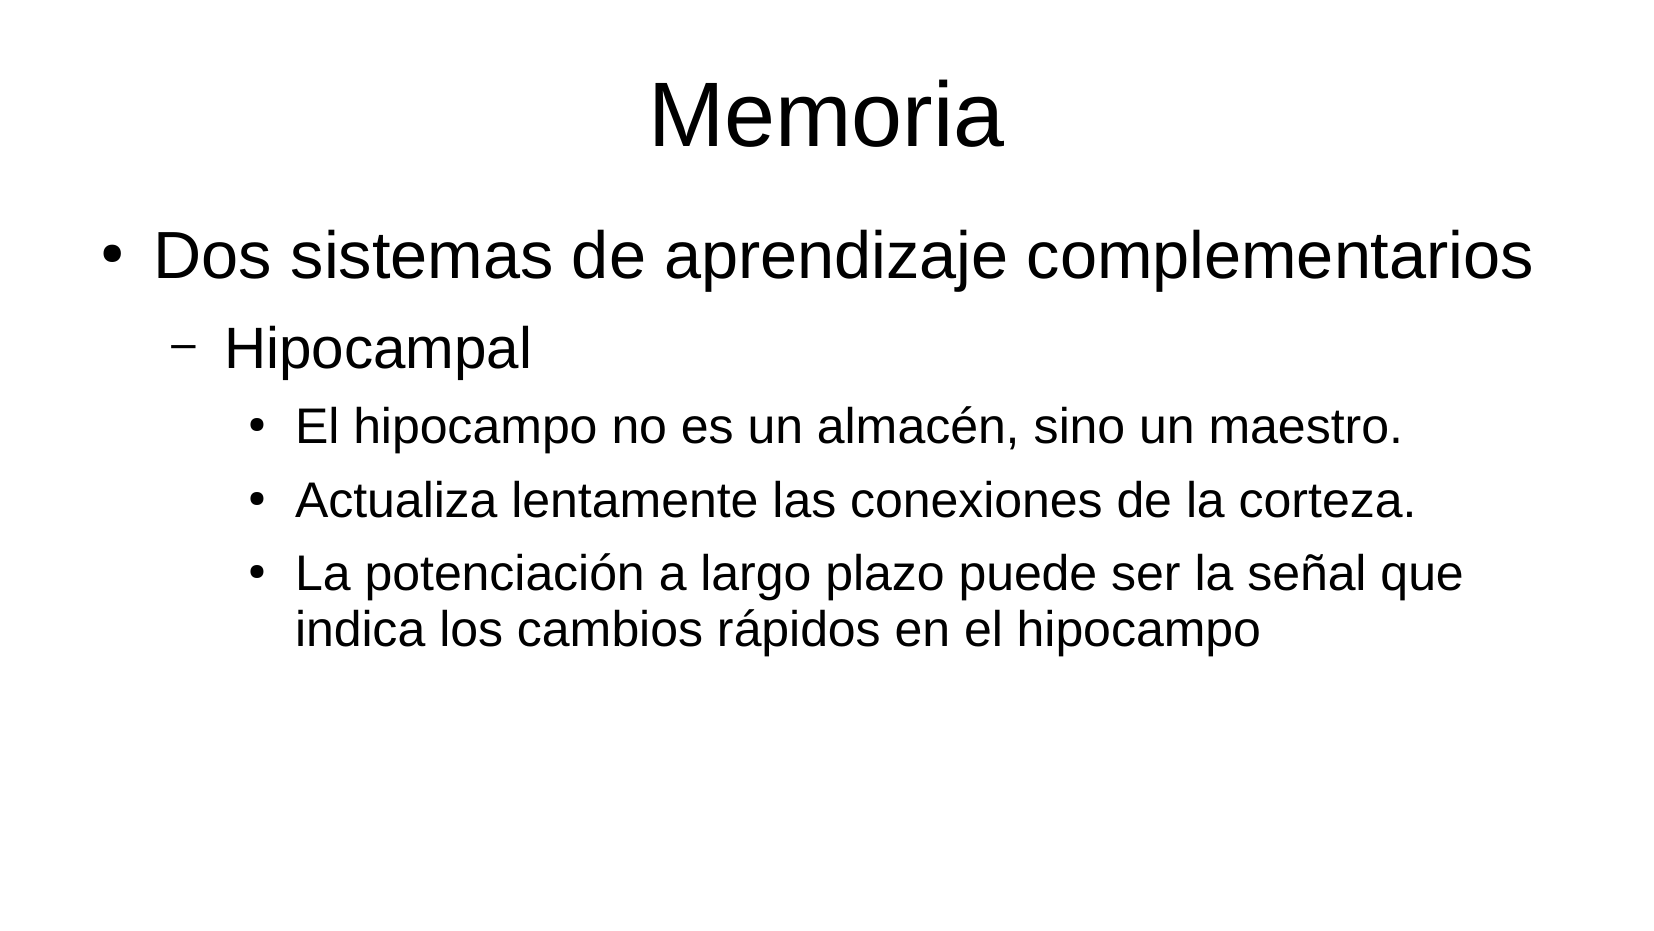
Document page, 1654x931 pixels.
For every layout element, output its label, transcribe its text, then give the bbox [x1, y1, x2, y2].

list Dos sistemas de aprendizaje complementarios Hipocampal El hipocampo no es un almacén, sino un maestro. Actualiza lentamente las conexiones de la corteza. La potenciación a largo plazo puede ser la señal que indica los cambios rápidos en el hipocampo [82, 217, 1571, 758]
title Memoria [82, 37, 1571, 193]
